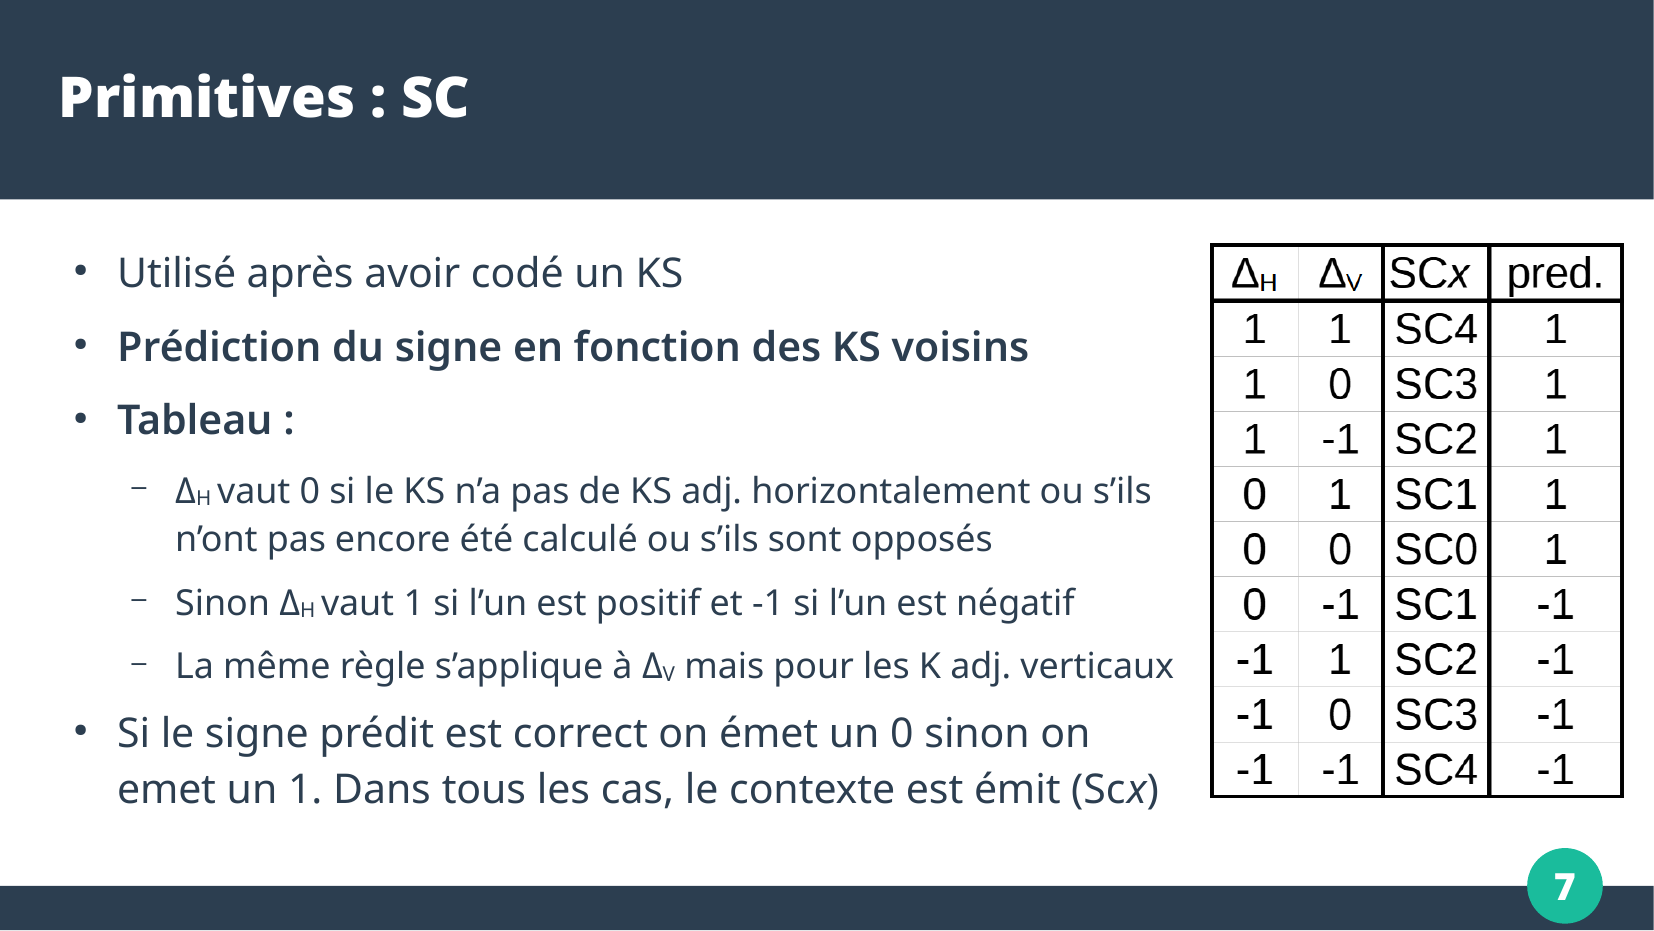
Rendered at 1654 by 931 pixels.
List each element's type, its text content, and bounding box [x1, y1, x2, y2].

list Utilisé après avoir codé un KS Prédiction du signe en fonction des KS voisins Tableau : ΔH vaut 0 si le KS n’a pas de KS adj. horizontalement ou s’ils n’ont pas encore été calculé ou s’ils sont opposés Sinon ΔH vaut 1 si l’un est positif et -1 si l’un est négatif La même règle s’applique à ΔV mais pour les K adj. verticaux Si le signe prédit est correct on émet un 0 sinon on emet un 1. Dans tous les cas, le contexte est émit (Scx) [59, 243, 1182, 864]
picture [1210, 243, 1624, 798]
title Primitives : SC [59, 37, 1595, 155]
